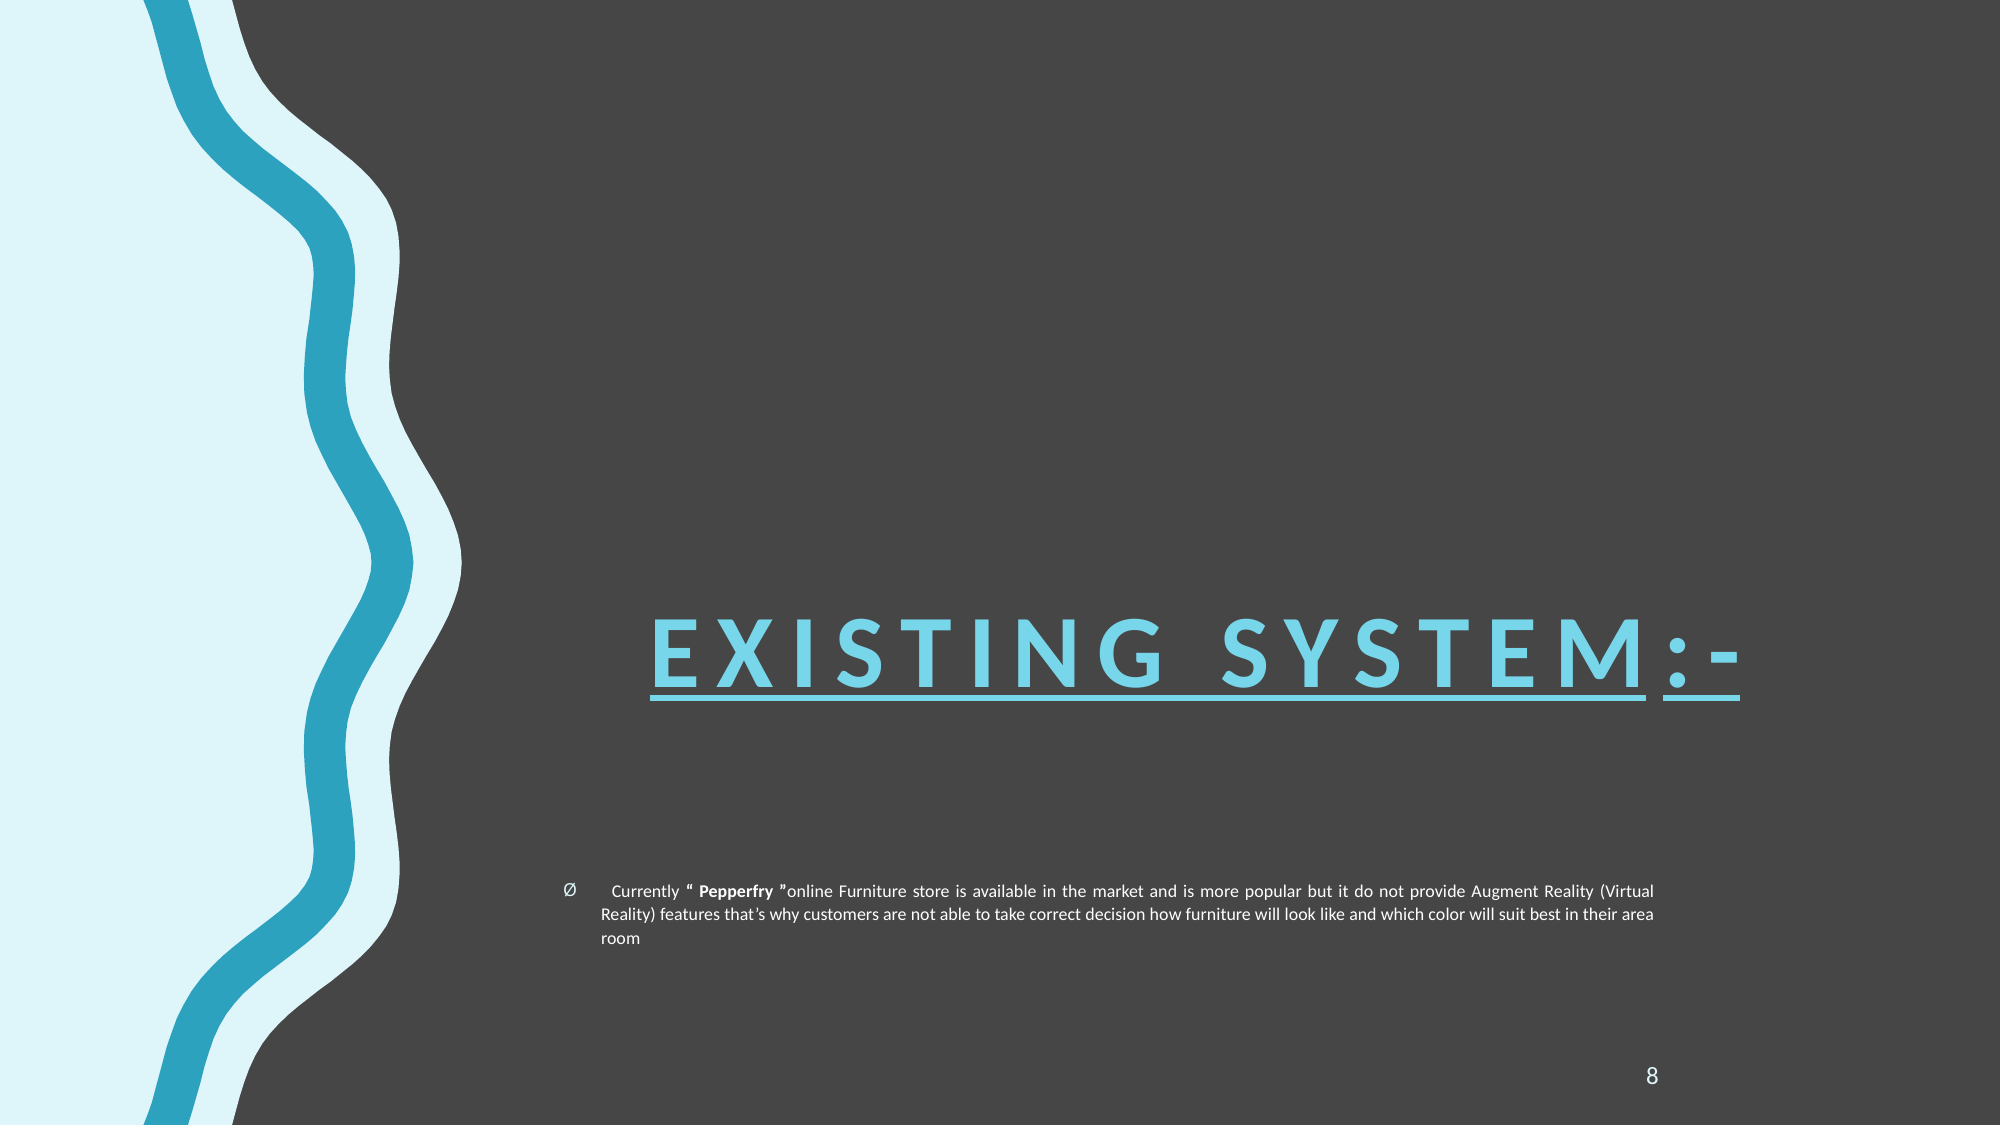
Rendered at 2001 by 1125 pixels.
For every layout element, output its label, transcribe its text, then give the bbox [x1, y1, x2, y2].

list Currently “ Pepperfry ”online Furniture store is available in the market and is more popular but it do not provide Augment Reality (Virtual Reality) features that’s why customers are not able to take correct decision how furniture will look like and which color will suit best in their area room [448, 258, 1959, 1125]
title Existing System:- [329, 47, 1911, 306]
text_box 8 [1630, 1045, 1876, 1103]
